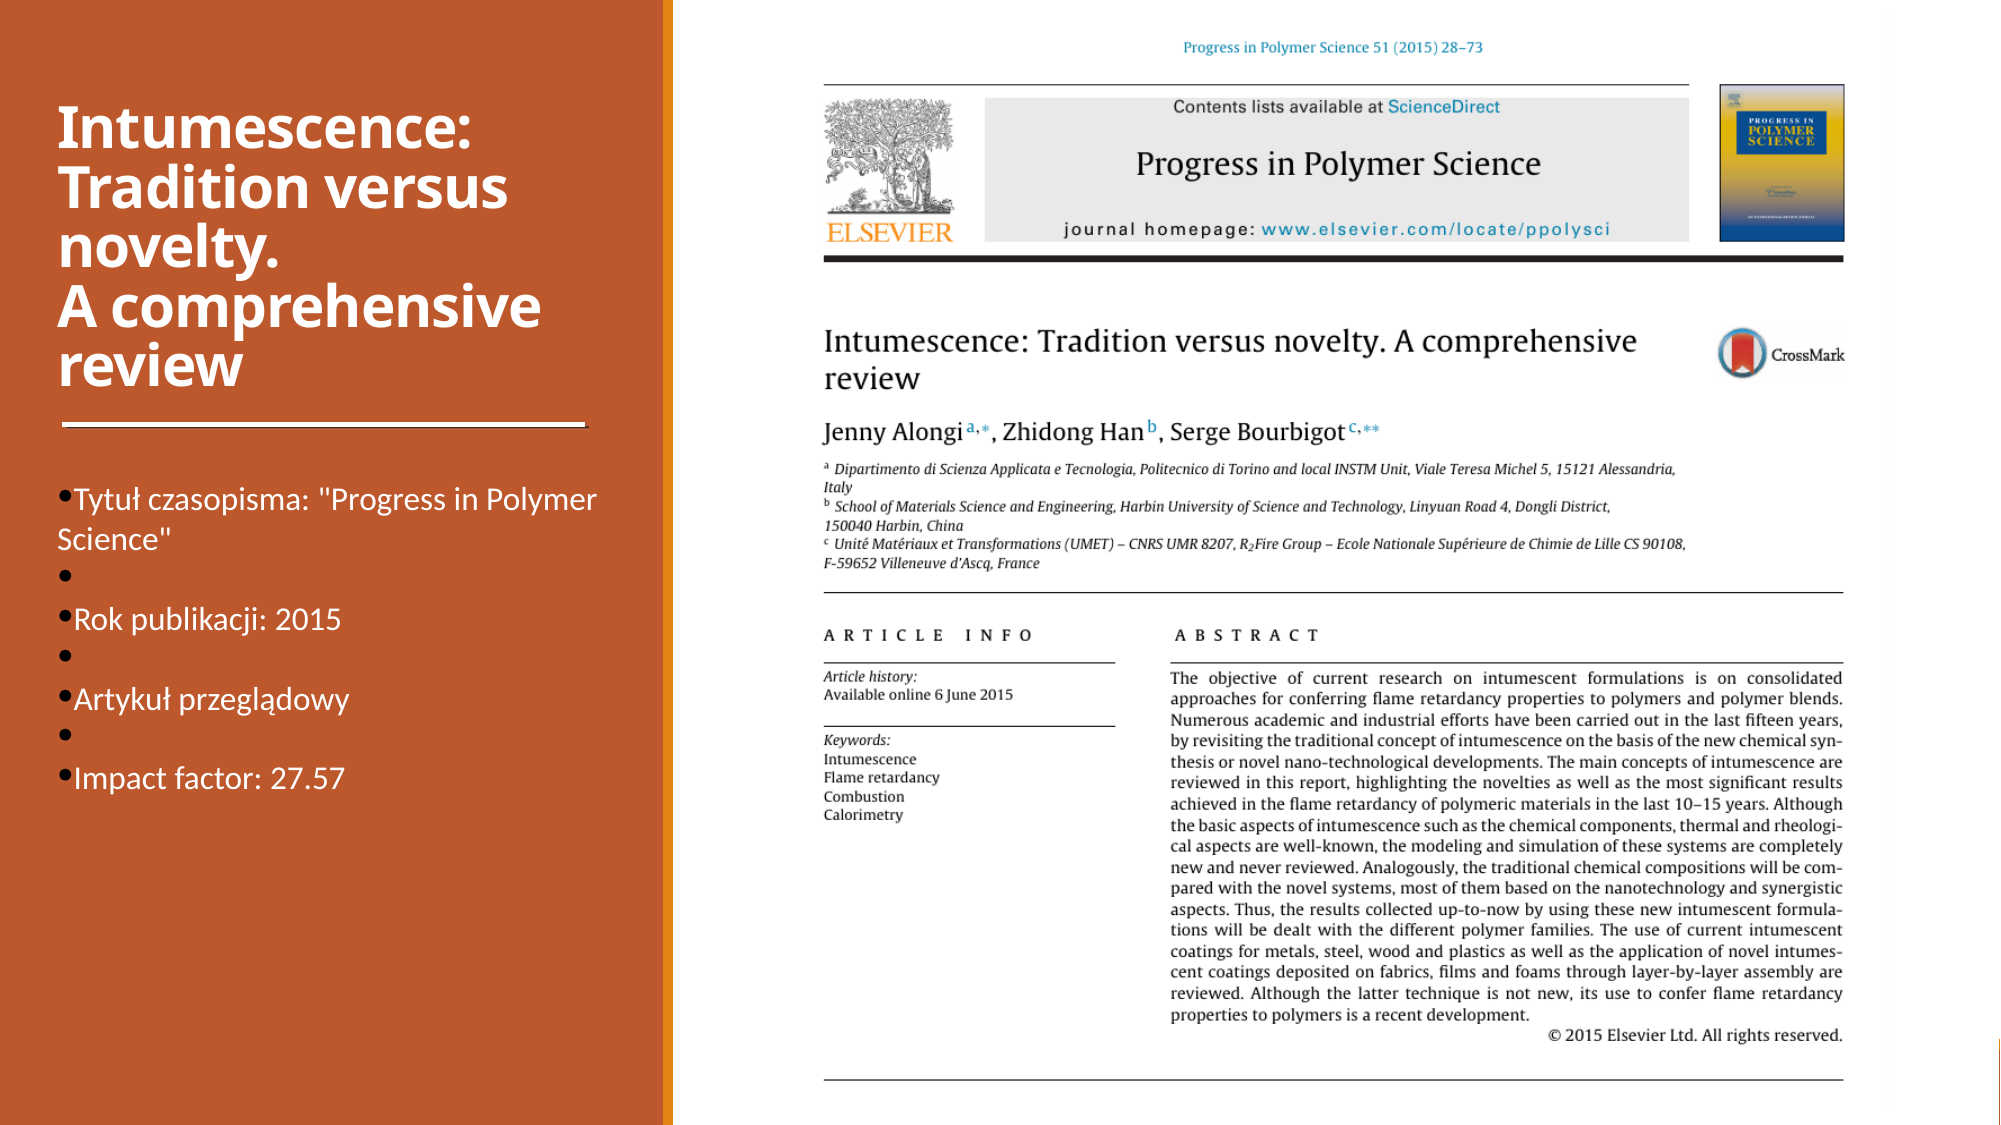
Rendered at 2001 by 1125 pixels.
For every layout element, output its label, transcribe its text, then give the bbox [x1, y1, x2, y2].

title Intumescence: Tradition versus novelty. A comprehensive review [42, 60, 624, 406]
text_box Tytuł czasopisma: "Progress in Polymer Science" Rok publikacji: 2015 Artykuł przeglądowy Impact factor: 27.57 [42, 469, 624, 808]
text_box [0, 0, 2000, 1125]
picture [780, 15, 1893, 1109]
